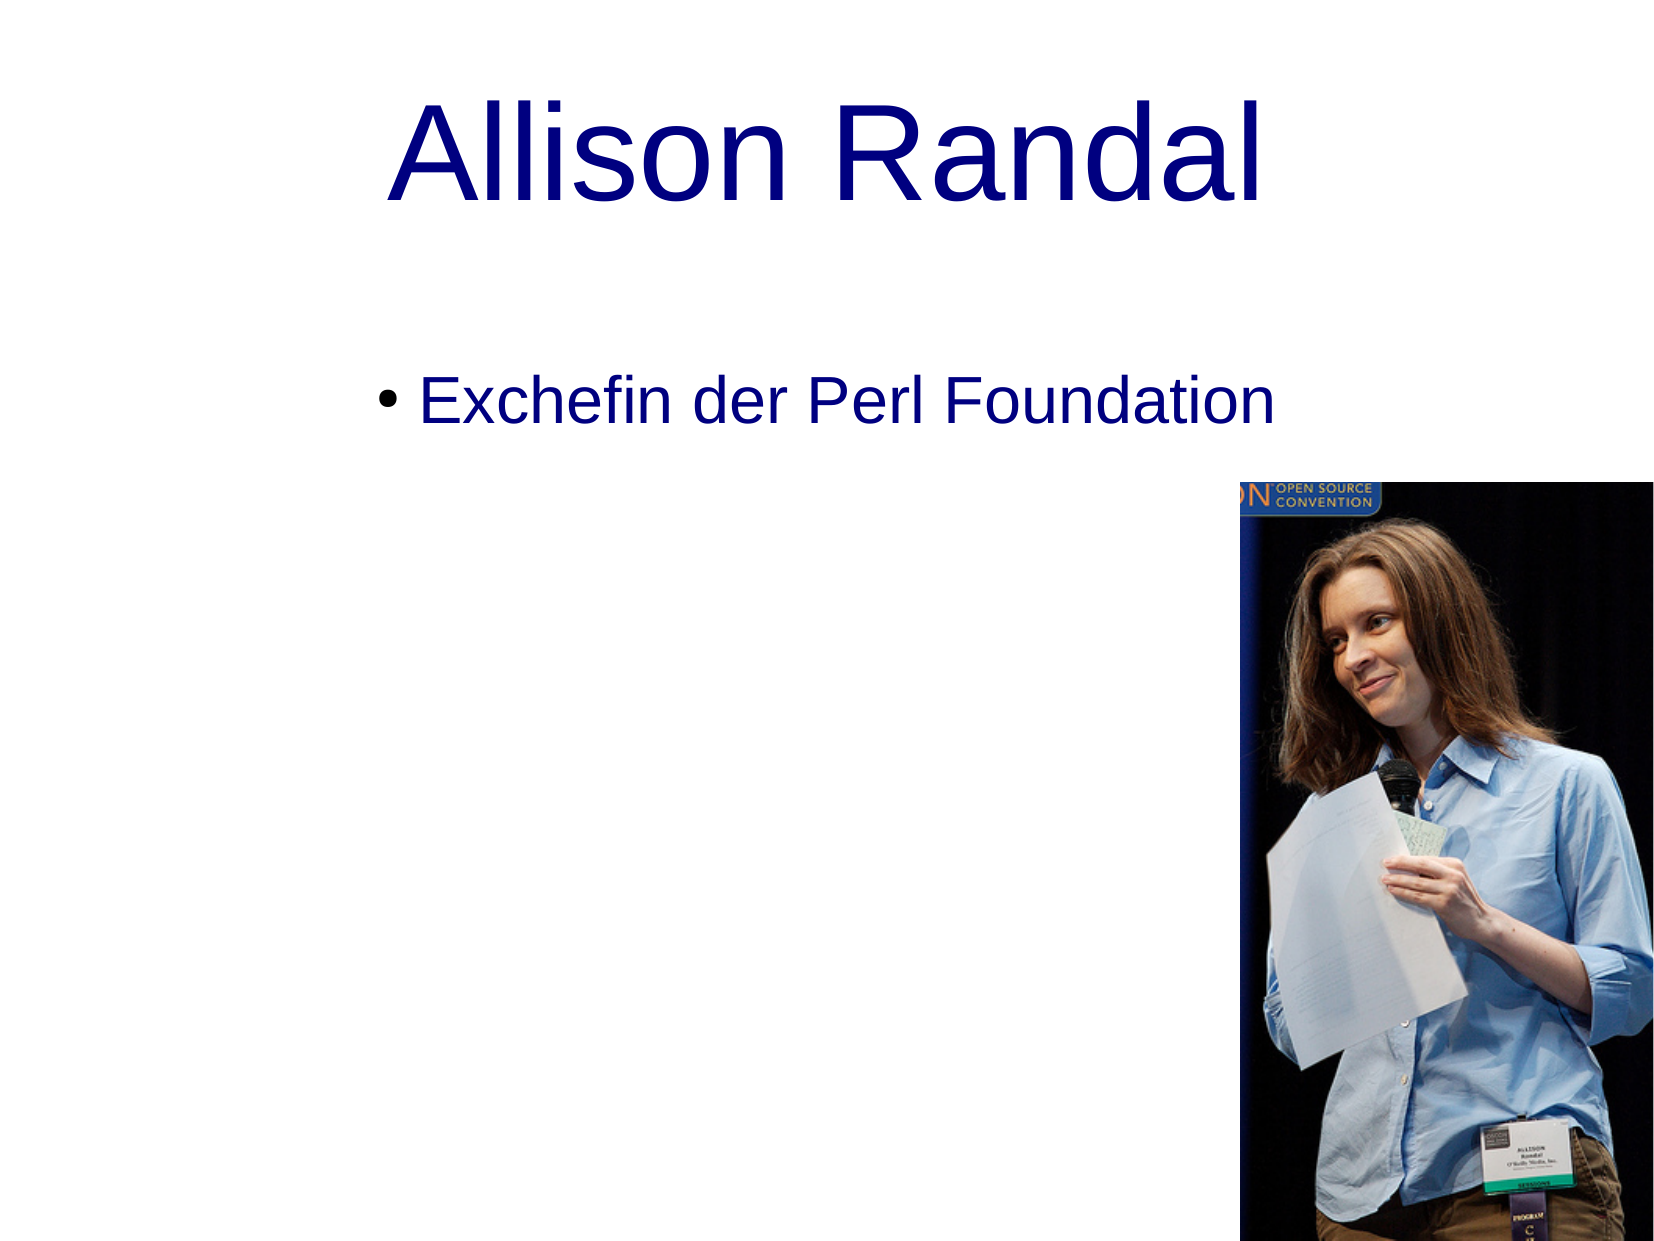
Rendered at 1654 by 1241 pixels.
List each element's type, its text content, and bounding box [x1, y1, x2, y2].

title Allison Randal [82, 49, 1571, 257]
picture [1240, 482, 1654, 1241]
subtitle Exchefin der Perl Foundation [82, 290, 1571, 1109]
